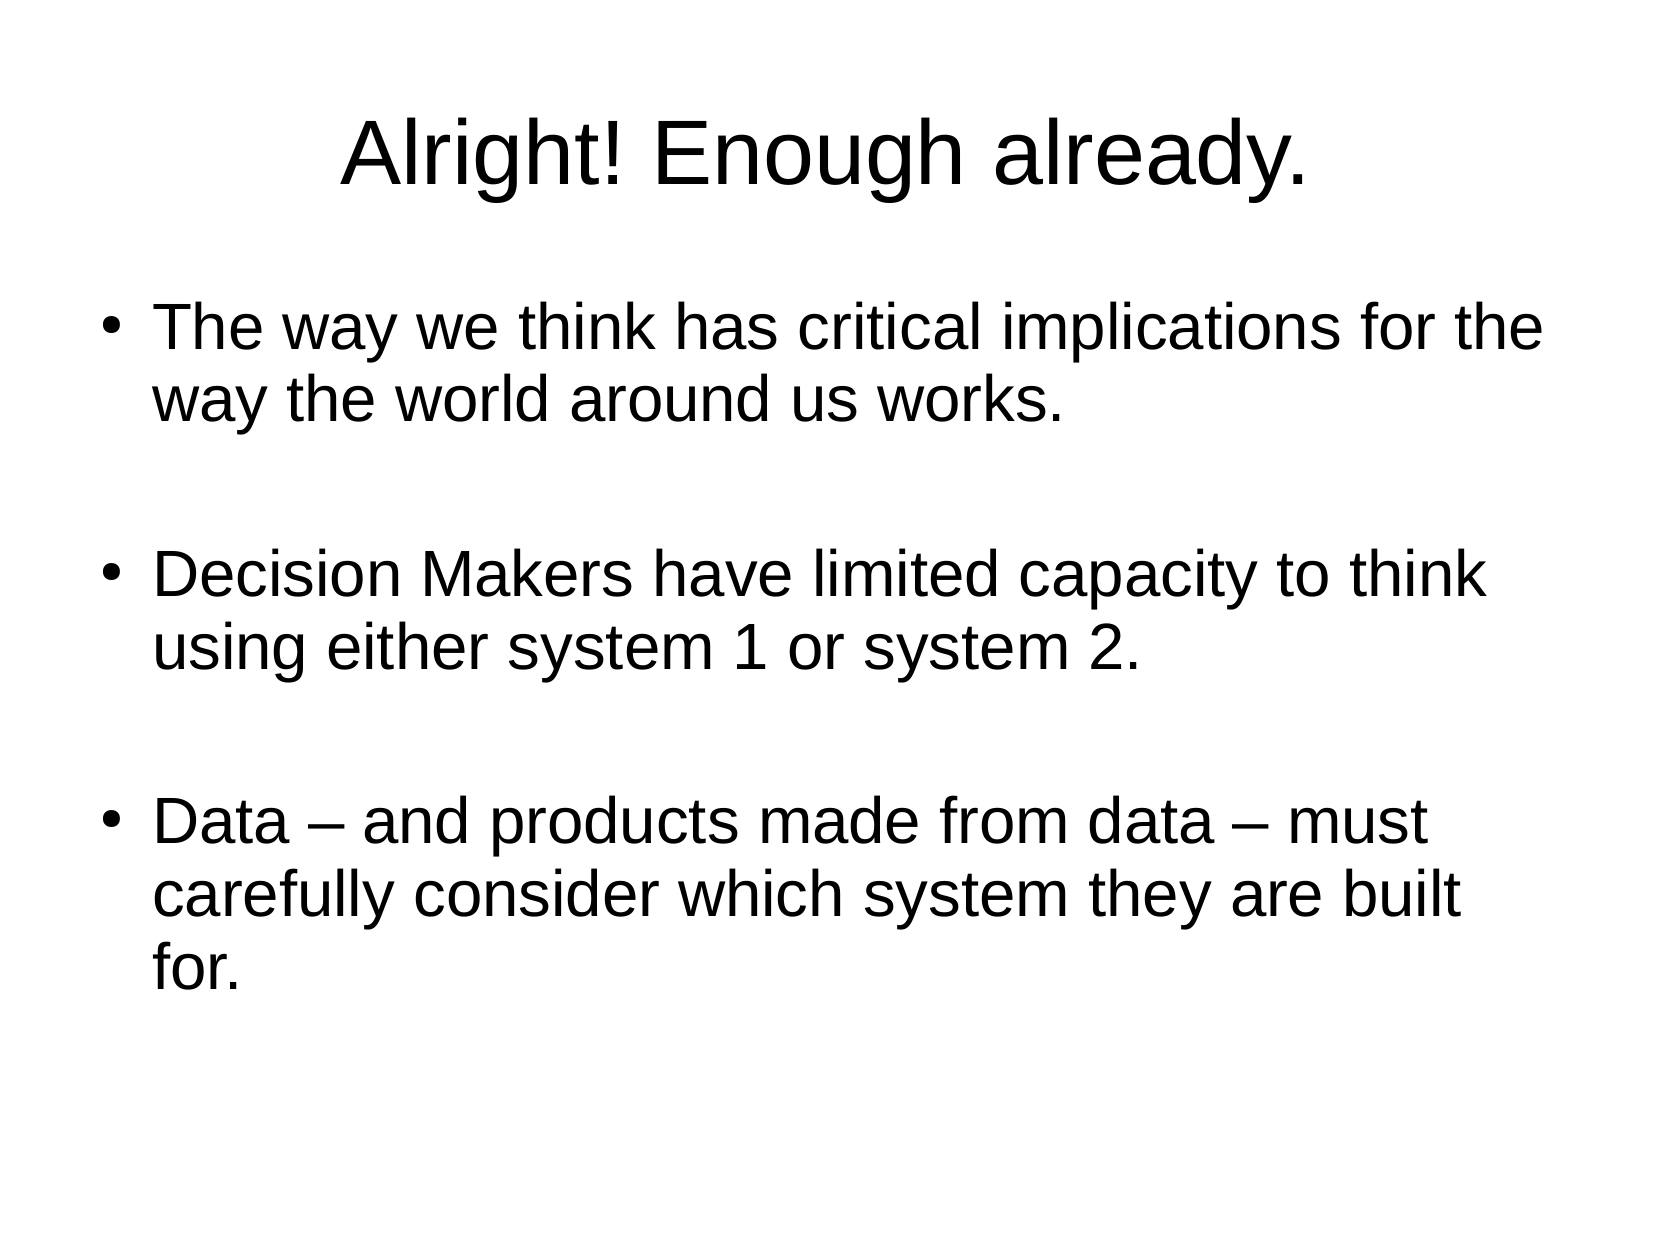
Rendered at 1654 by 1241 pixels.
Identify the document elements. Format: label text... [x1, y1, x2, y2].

title Alright! Enough already. [82, 49, 1571, 257]
list The way we think has critical implications for the way the world around us works. Decision Makers have limited capacity to think using either system 1 or system 2. Data – and products made from data – must carefully consider which system they are built for. [82, 290, 1571, 1010]
